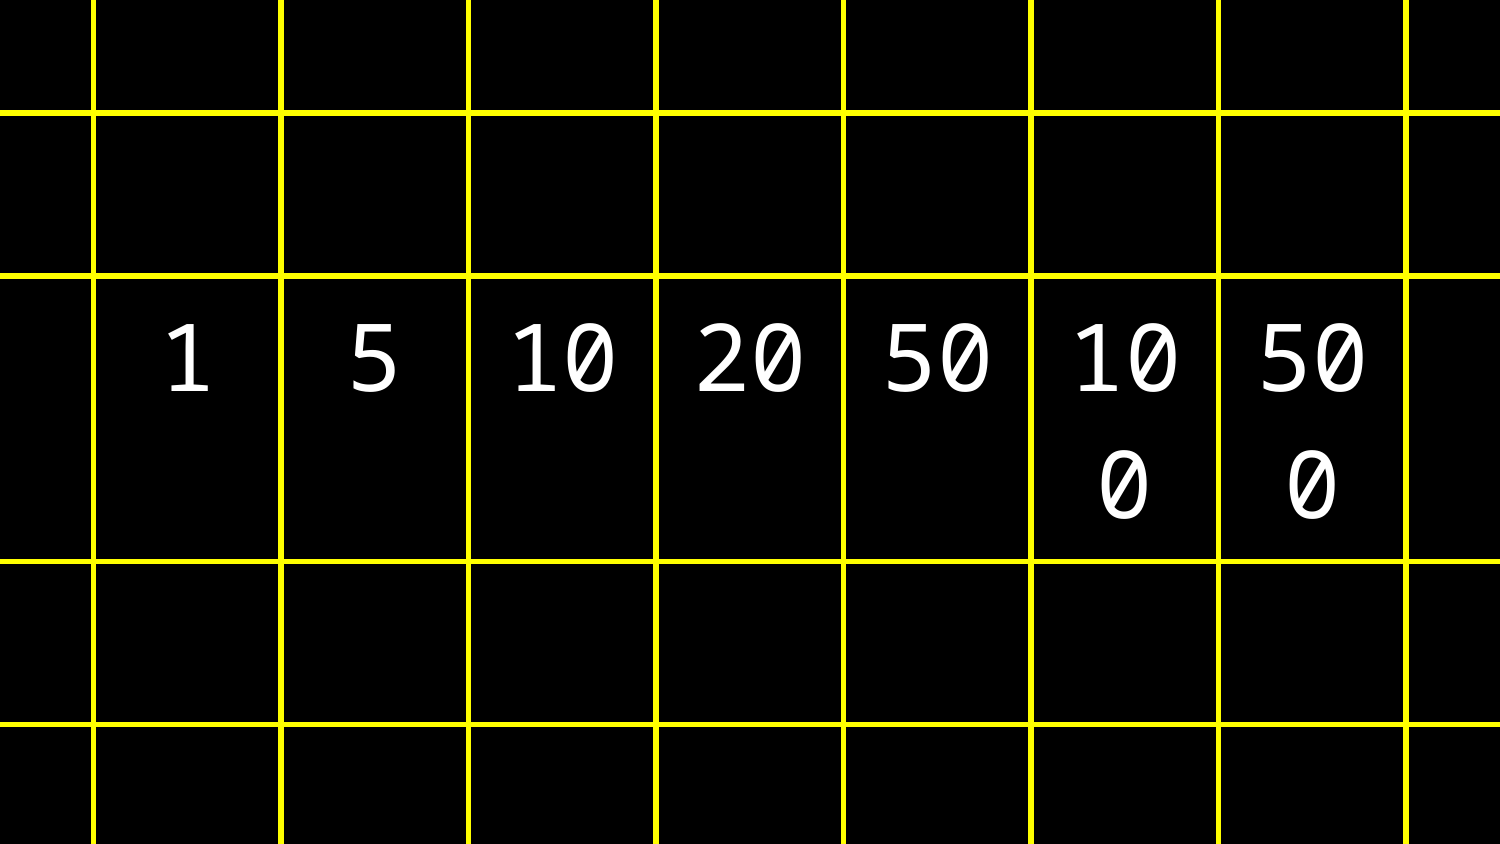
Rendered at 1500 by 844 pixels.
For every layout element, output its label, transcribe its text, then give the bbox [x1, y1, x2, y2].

table_cell [1221, 727, 1403, 844]
table_header [1034, 0, 1216, 110]
table_header [846, 0, 1028, 110]
table_cell [1409, 279, 1500, 559]
table_cell [284, 116, 466, 273]
table_cell [1034, 116, 1216, 273]
table_header [1221, 0, 1403, 110]
table_header [471, 0, 653, 110]
table_cell [1409, 564, 1500, 722]
table_cell [1034, 564, 1216, 722]
table_cell [659, 116, 841, 273]
table_cell 20 [659, 279, 841, 559]
table_header [96, 0, 278, 110]
table_cell [0, 727, 91, 844]
table_header [0, 0, 91, 110]
table_header [284, 0, 466, 110]
table_cell [284, 727, 466, 844]
table_cell 10 [471, 279, 653, 559]
table_cell [846, 116, 1028, 273]
table_cell [1221, 116, 1403, 273]
table_cell [1034, 727, 1216, 844]
table_cell [659, 564, 841, 722]
table_cell [1221, 564, 1403, 722]
table_cell 5 [284, 279, 466, 559]
table_header [1409, 0, 1500, 110]
table_cell [659, 727, 841, 844]
table_cell [1409, 727, 1500, 844]
table_cell [846, 727, 1028, 844]
table_cell [471, 727, 653, 844]
table_cell [471, 564, 653, 722]
table_cell [96, 727, 278, 844]
table_cell 50 [846, 279, 1028, 559]
table_cell [1409, 116, 1500, 273]
table_cell [846, 564, 1028, 722]
table_cell [471, 116, 653, 273]
table_cell 500 [1221, 279, 1403, 559]
table_cell [0, 564, 91, 722]
table_cell [96, 116, 278, 273]
table_cell [0, 116, 91, 273]
table_cell [96, 564, 278, 722]
table_cell 100 [1034, 279, 1216, 559]
table_cell [284, 564, 466, 722]
table_header [659, 0, 841, 110]
table_cell [0, 279, 91, 559]
table_cell 1 [96, 279, 278, 559]
